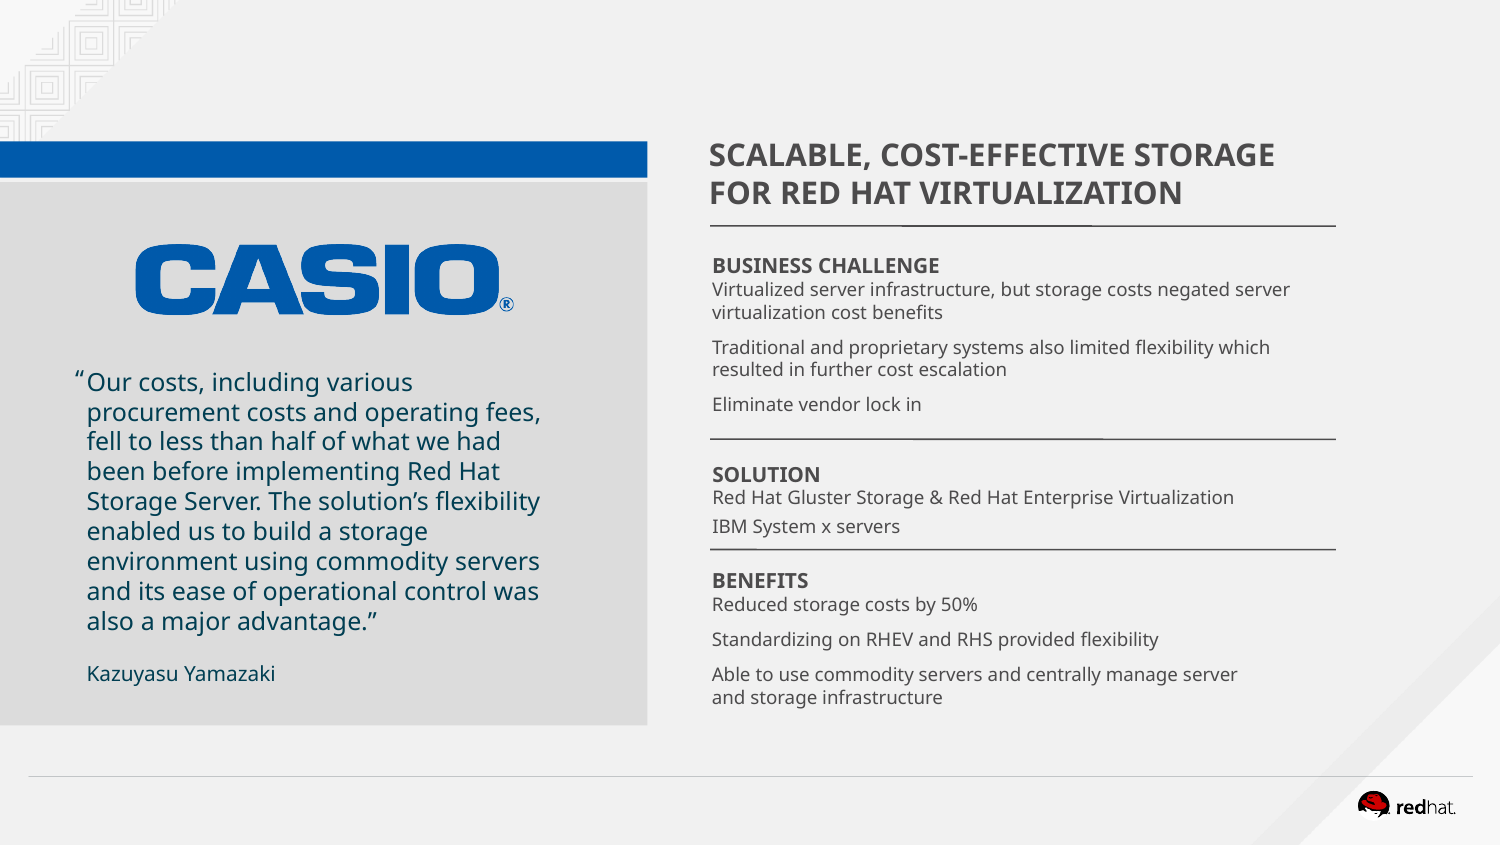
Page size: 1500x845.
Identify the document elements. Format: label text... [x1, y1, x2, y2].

text_box “ [75, 370, 104, 407]
text_box BENEFITS Reduced storage costs by 50% Standardizing on RHEV and RHS provided flexibility Able to use commodity servers and centrally manage server and storage infrastructure [702, 563, 1273, 801]
text_box SCALABLE, COST-EFFECTIVE STORAGE FOR RED HAT VIRTUALIZATION [699, 131, 1326, 223]
text_box SOLUTION Red Hat Gluster Storage & Red Hat Enterprise Virtualization IBM System x servers [703, 456, 1371, 534]
picture [0, 0, 1500, 845]
text_box [0, 141, 648, 178]
text_box [0, 182, 648, 726]
picture [94, 376, 101, 384]
text_box Our costs, including various procurement costs and operating fees, fell to less than half of what we had been before implementing Red Hat Storage Server. The solution’s flexibility enabled us to build a storage environment using commodity servers and its ease of operational control was also a major advantage.” Kazuyasu Yamazaki [77, 361, 573, 661]
text_box BUSINESS CHALLENGE Virtualized server infrastructure, but storage costs negated server virtualization cost benefits Traditional and proprietary systems also limited flexibility which resulted in further cost escalation Eliminate vendor lock in [703, 248, 1326, 417]
